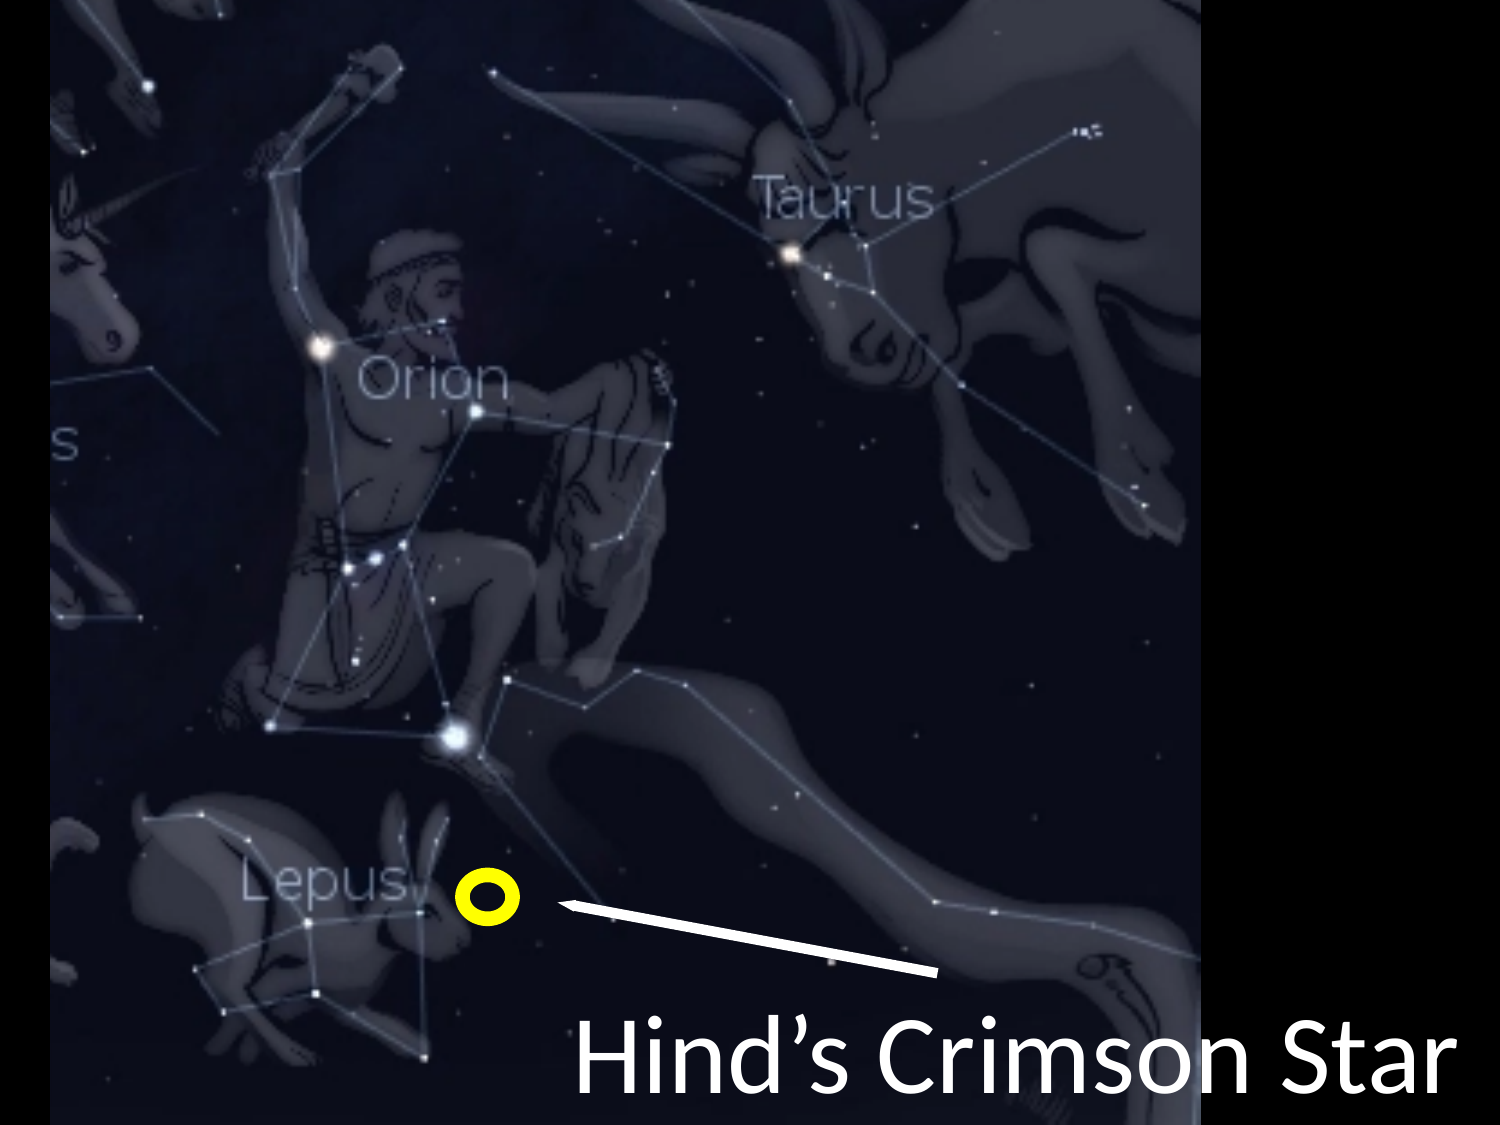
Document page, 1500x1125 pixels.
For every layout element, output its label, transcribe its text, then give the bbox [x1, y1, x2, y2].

text_box Hind’s Crimson Star [557, 973, 1495, 1125]
picture [50, 0, 1201, 1125]
